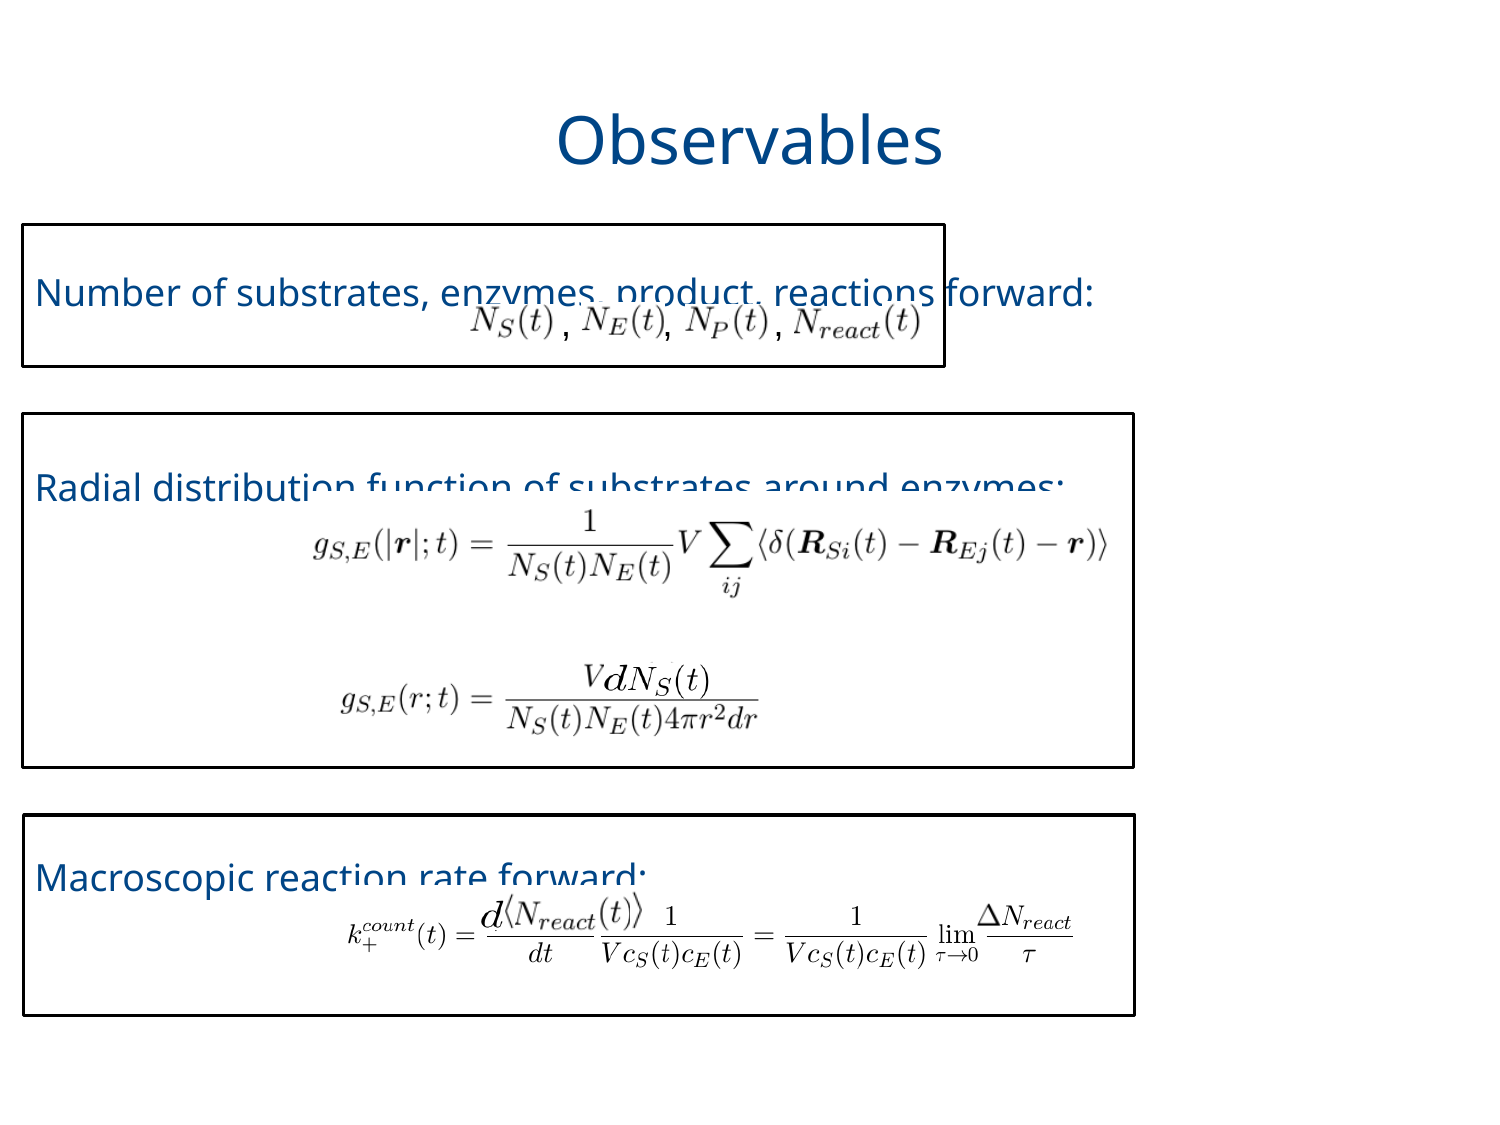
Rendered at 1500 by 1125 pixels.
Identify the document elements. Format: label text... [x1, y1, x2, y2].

picture [470, 304, 546, 343]
picture [587, 302, 647, 343]
picture [330, 654, 765, 745]
text_box , [647, 295, 688, 353]
picture [310, 491, 1111, 601]
list Number of substrates, enzymes, product, reactions forward: Radial distribution function of substrates around enzymes: Macroscopic reaction rate forward: [34, 415, 1132, 766]
text_box , [546, 295, 587, 353]
list [46, 212, 1465, 768]
picture [336, 885, 1078, 974]
picture [799, 301, 922, 343]
text_box , [758, 295, 799, 353]
list Number of substrates, enzymes, product, reactions forward: Radial distribution function of substrates around enzymes: Macroscopic reaction rate forward: [34, 226, 943, 365]
picture [688, 304, 758, 343]
title Observables [75, 44, 1425, 212]
list Number of substrates, enzymes, product, reactions forward: Radial distribution function of substrates around enzymes: Macroscopic reaction rate forward: [34, 224, 1453, 780]
